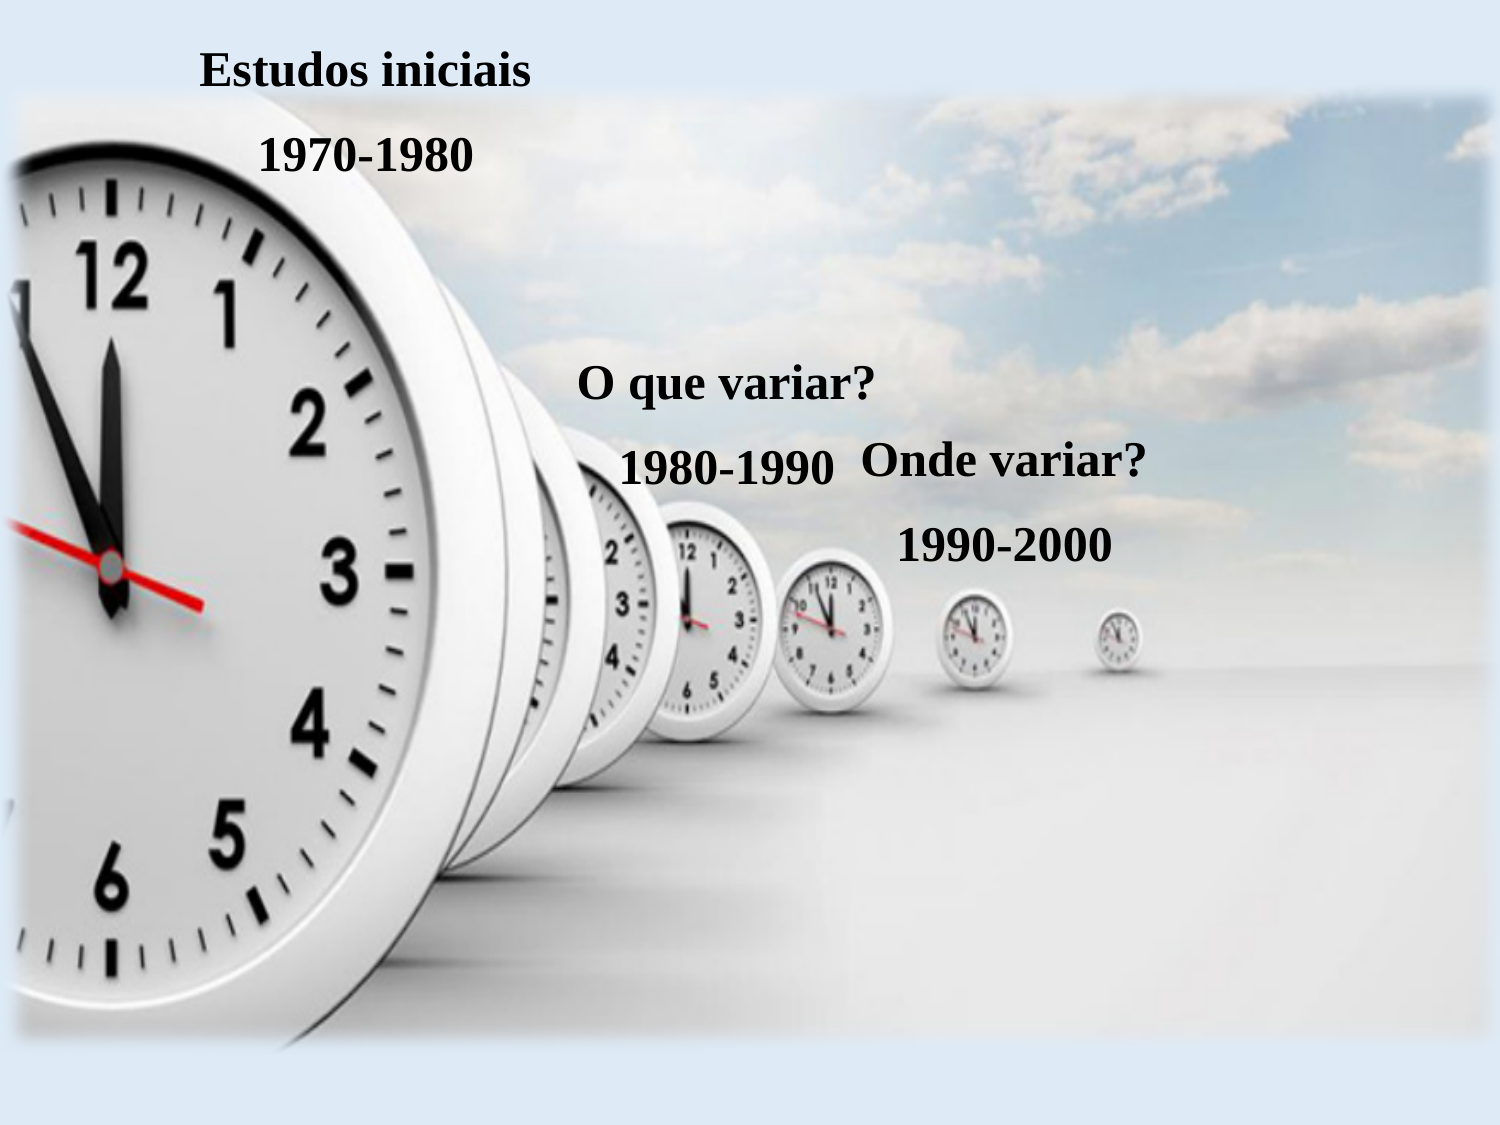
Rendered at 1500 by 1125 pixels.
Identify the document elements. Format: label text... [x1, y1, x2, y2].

text_box Estudos iniciais 1970-1980 [177, 29, 555, 252]
text_box O que variar? 1980-1990 [538, 342, 916, 503]
text_box Onde variar? 1990-2000 [815, 419, 1193, 579]
picture [1, 80, 1500, 1057]
